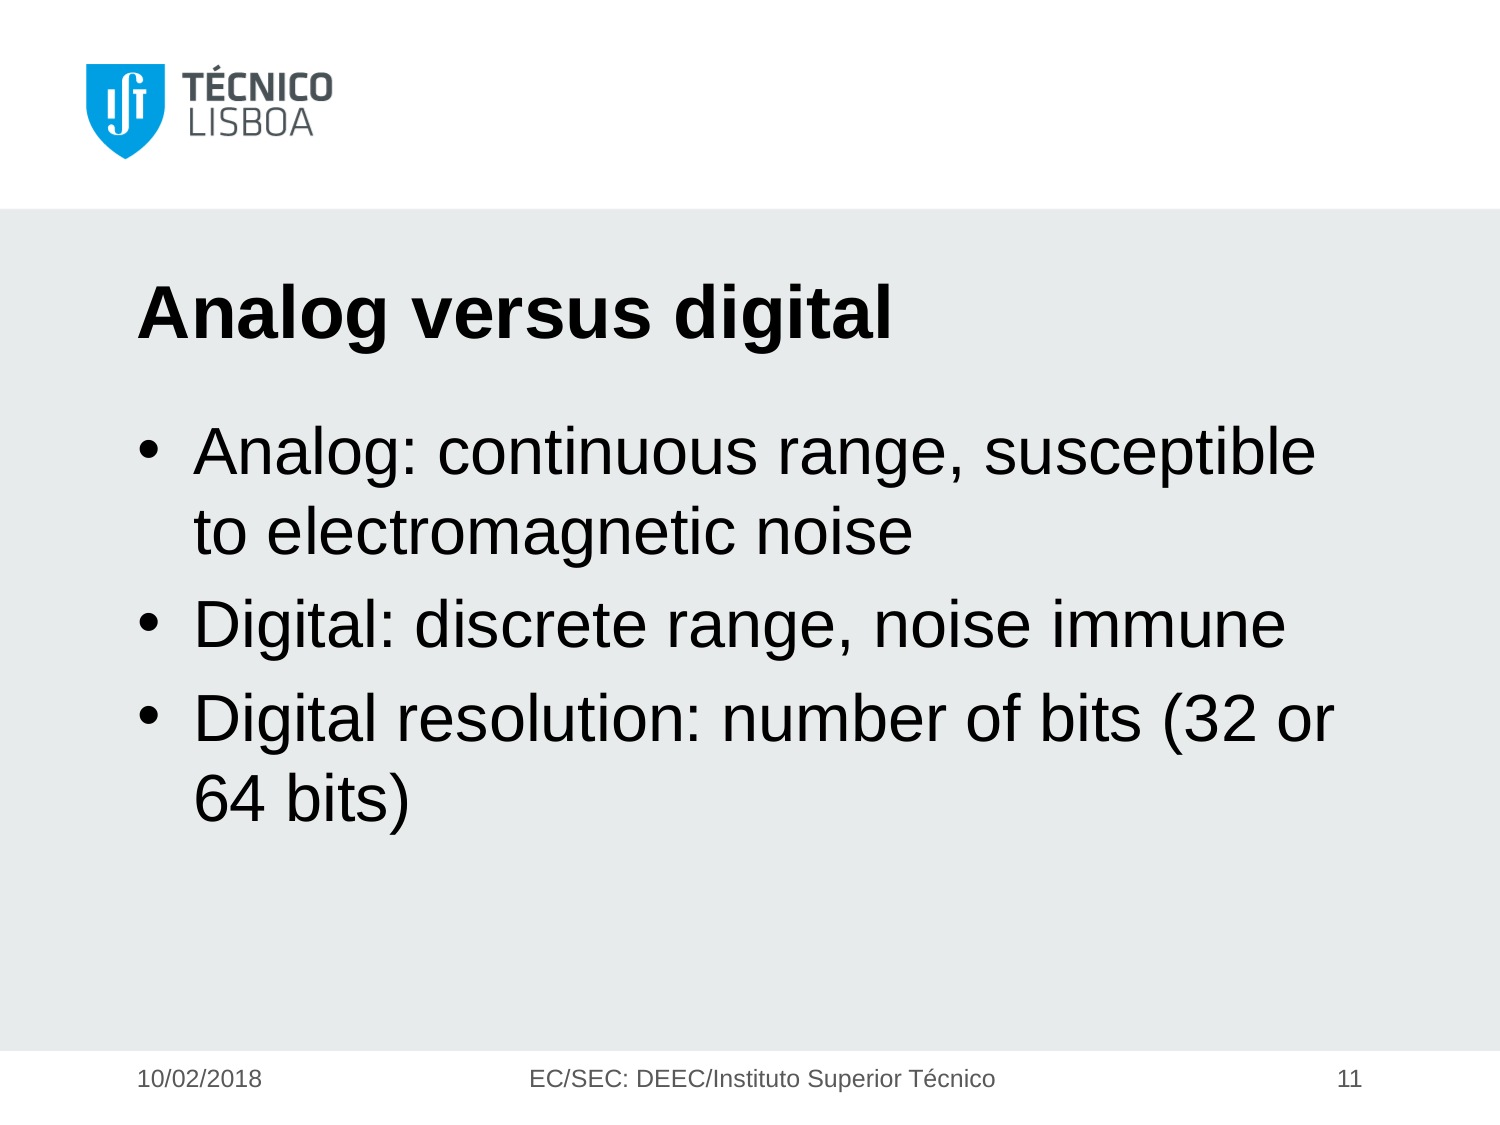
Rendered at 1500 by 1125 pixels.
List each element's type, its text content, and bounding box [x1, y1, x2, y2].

list Analog: continuous range, susceptible to electromagnetic noise Digital: discrete range, noise immune Digital resolution: number of bits (32 or 64 bits) [121, 400, 1378, 1005]
picture [0, 0, 1500, 1125]
footer EC/SEC: DEEC/Instituto Superior Técnico [512, 1052, 1021, 1103]
slide_number <number> [1077, 1052, 1378, 1103]
title Analog versus digital [121, 237, 1378, 381]
slide_number 10/02/2018 [121, 1052, 425, 1103]
